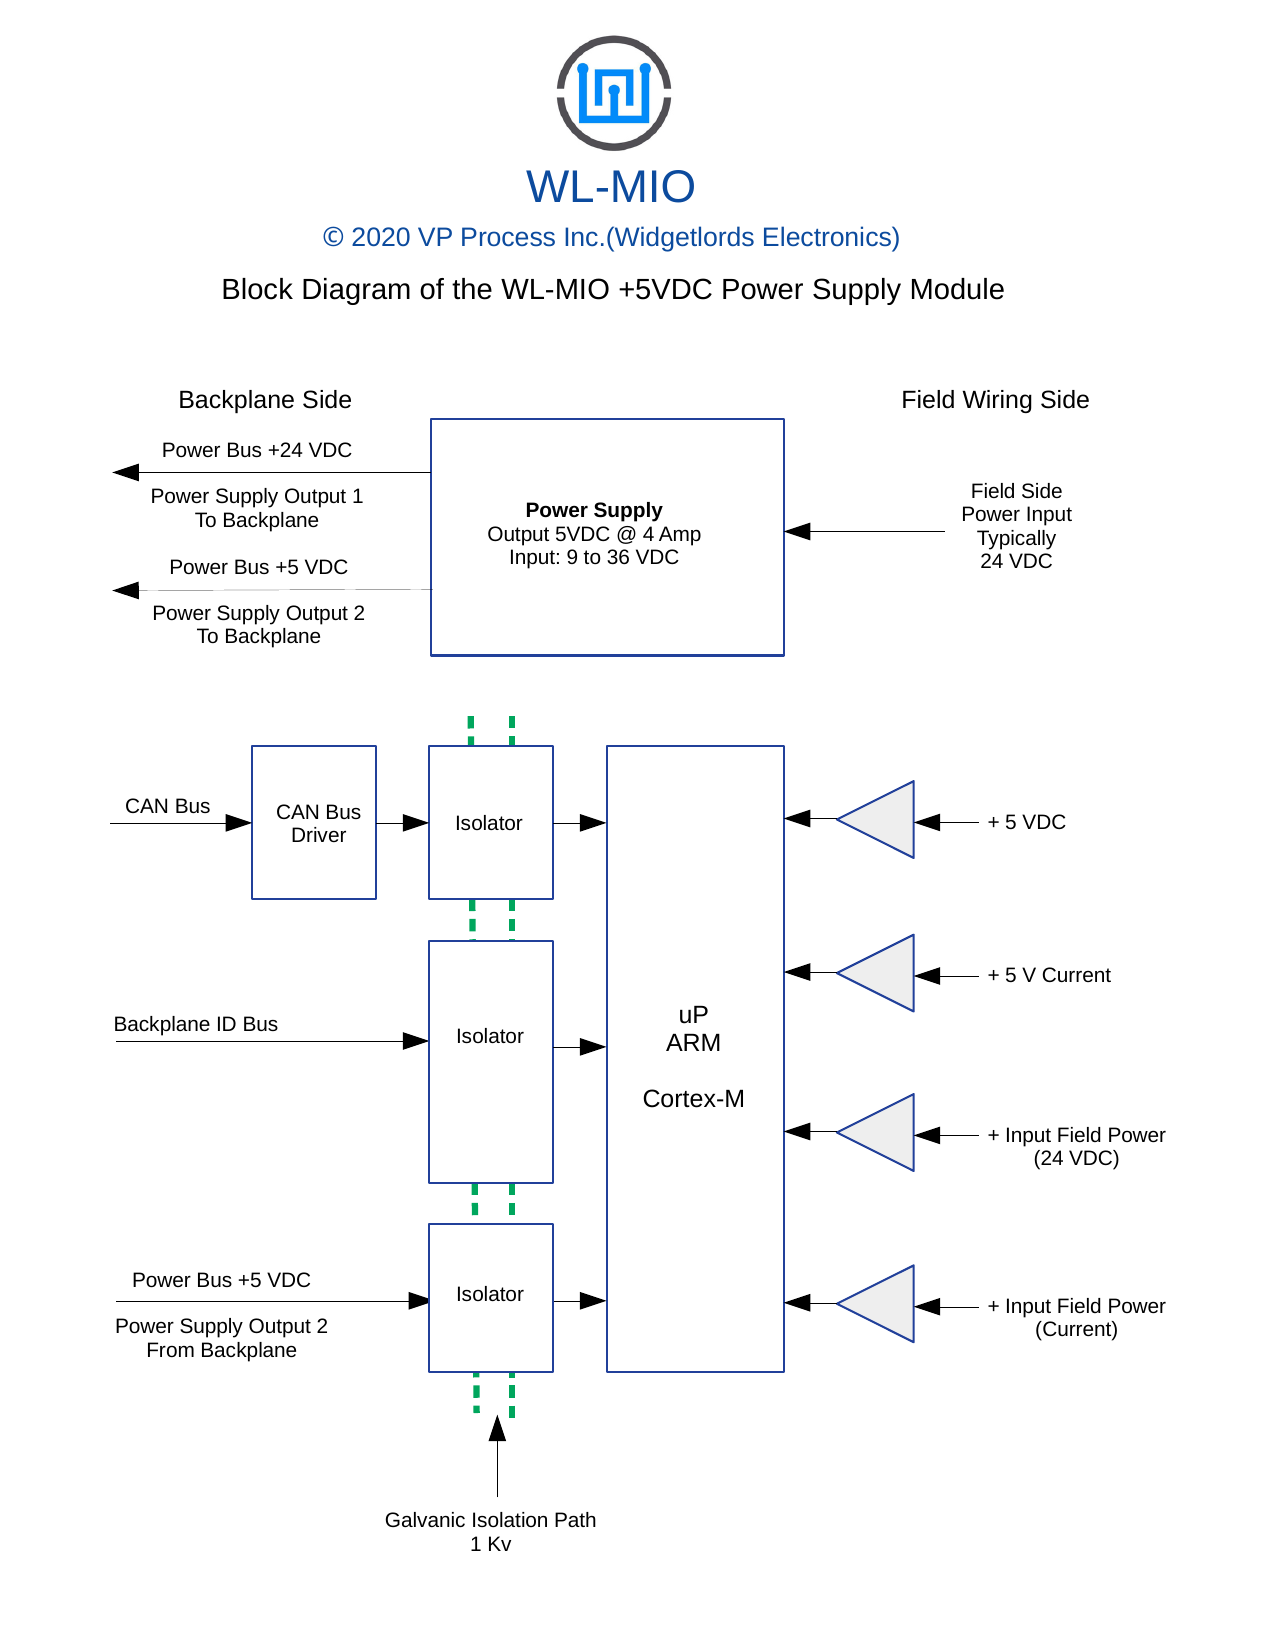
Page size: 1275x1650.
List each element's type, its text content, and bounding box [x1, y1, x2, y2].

text_box uP ARM Cortex-M [627, 993, 761, 1121]
text_box Backplane Side [163, 377, 418, 431]
text_box Power Supply Output 5VDC @ 4 Amp Input: 9 to 36 VDC [472, 491, 762, 591]
text_box [429, 940, 554, 1183]
text_box Power Bus +5 VDC Power Supply Output 2 From Backplane [100, 1261, 385, 1393]
text_box Galvanic Isolation Path 1 Kv [370, 1501, 657, 1601]
text_box CAN Bus [110, 787, 244, 859]
text_box [252, 745, 377, 900]
text_box + Input Field Power (24 VDC) [972, 1116, 1182, 1178]
text_box [606, 745, 784, 1372]
text_box + Input Field Power (Current) [972, 1287, 1182, 1349]
text_box Block Diagram of the WL-MIO +5VDC Power Supply Module [206, 265, 1040, 365]
text_box + 5 V Current [972, 956, 1127, 1000]
text_box [837, 1265, 914, 1343]
text_box Isolator [440, 804, 553, 848]
text_box Power Bus +24 VDC Power Supply Output 1 To Backplane [135, 431, 420, 563]
text_box Field Wiring Side [886, 377, 1150, 454]
text_box [836, 781, 914, 858]
text_box CAN Bus Driver [261, 792, 394, 864]
text_box + 5 VDC [972, 803, 1085, 847]
text_box [429, 745, 554, 900]
text_box [836, 1094, 914, 1171]
text_box [431, 419, 784, 656]
text_box Backplane ID Bus [98, 1005, 328, 1077]
text_box WL-MIO © 2020 VP Process Inc.(Widgetlords Electronics) [283, 153, 939, 265]
text_box [836, 934, 914, 1012]
text_box Isolator [441, 1275, 554, 1319]
text_box Power Bus +5 VDC Power Supply Output 2 To Backplane [137, 547, 422, 680]
picture [543, 23, 685, 153]
text_box Isolator [441, 1017, 554, 1061]
text_box [429, 1224, 554, 1372]
text_box Field Side Power Input Typically 24 VDC [946, 472, 1111, 656]
